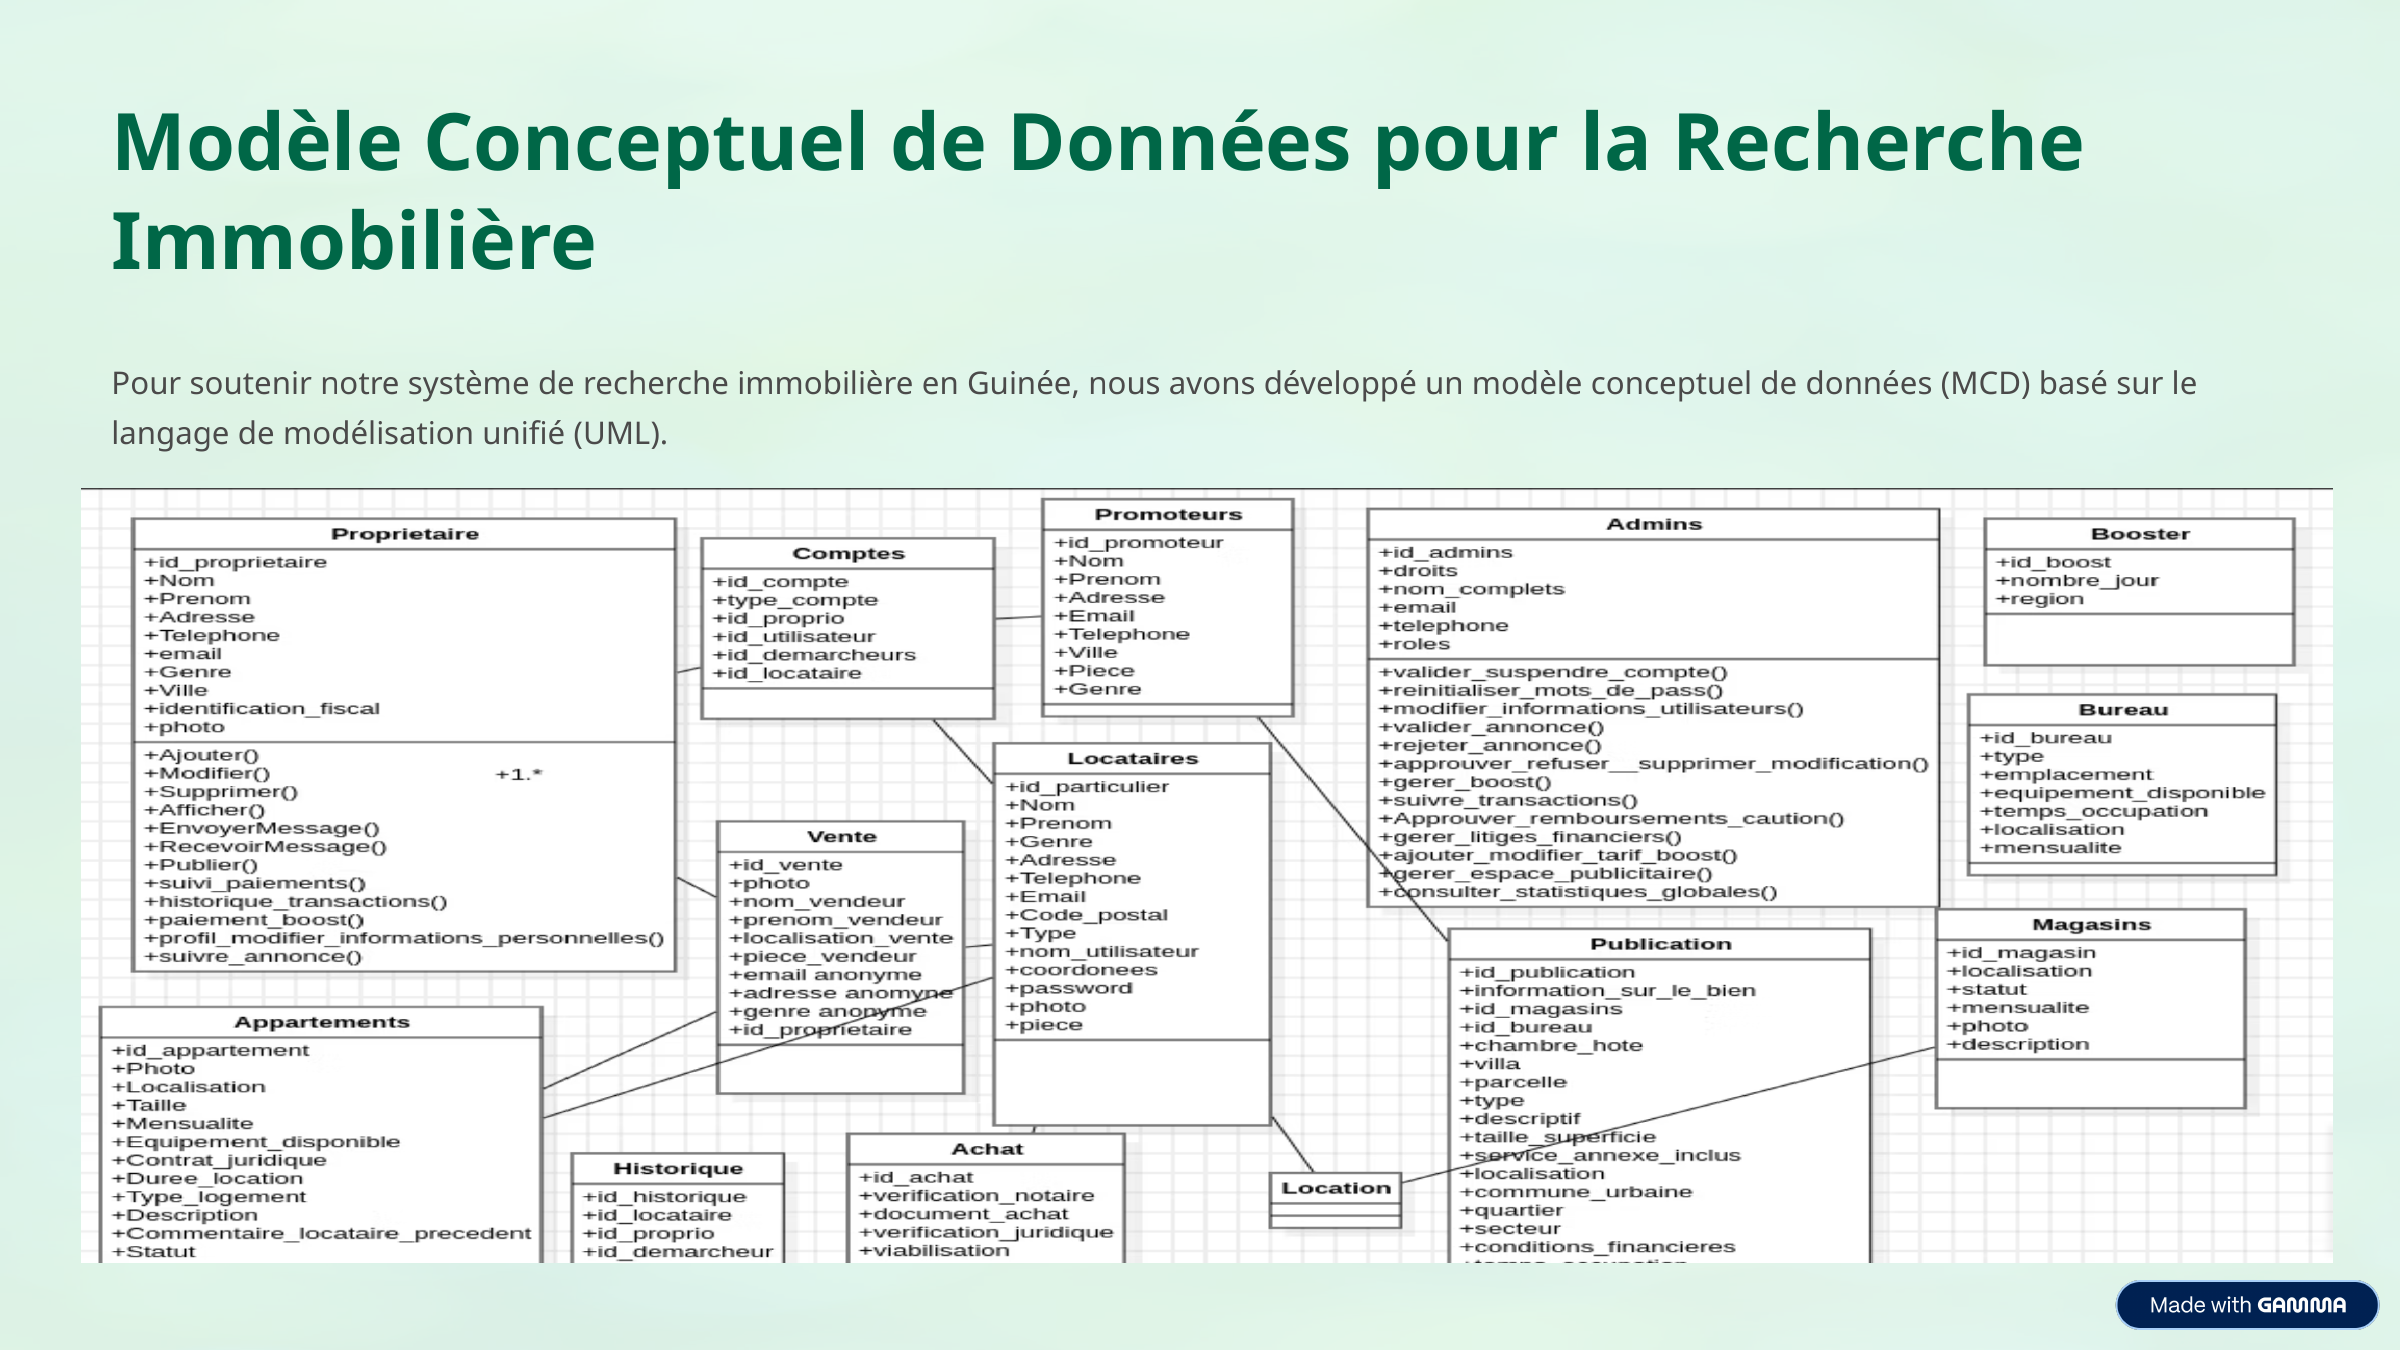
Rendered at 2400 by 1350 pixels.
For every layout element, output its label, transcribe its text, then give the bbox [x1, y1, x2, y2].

picture [2106, 1271, 2389, 1339]
picture [81, 488, 2333, 1263]
text_box Pour soutenir notre système de recherche immobilière en Guinée, nous avons développé un modèle conceptuel de données (MCD) basé sur le langage de modélisation unifié (UML). [111, 350, 2289, 453]
text_box Modèle Conceptuel de Données pour la Recherche Immobilière [111, 87, 2289, 287]
